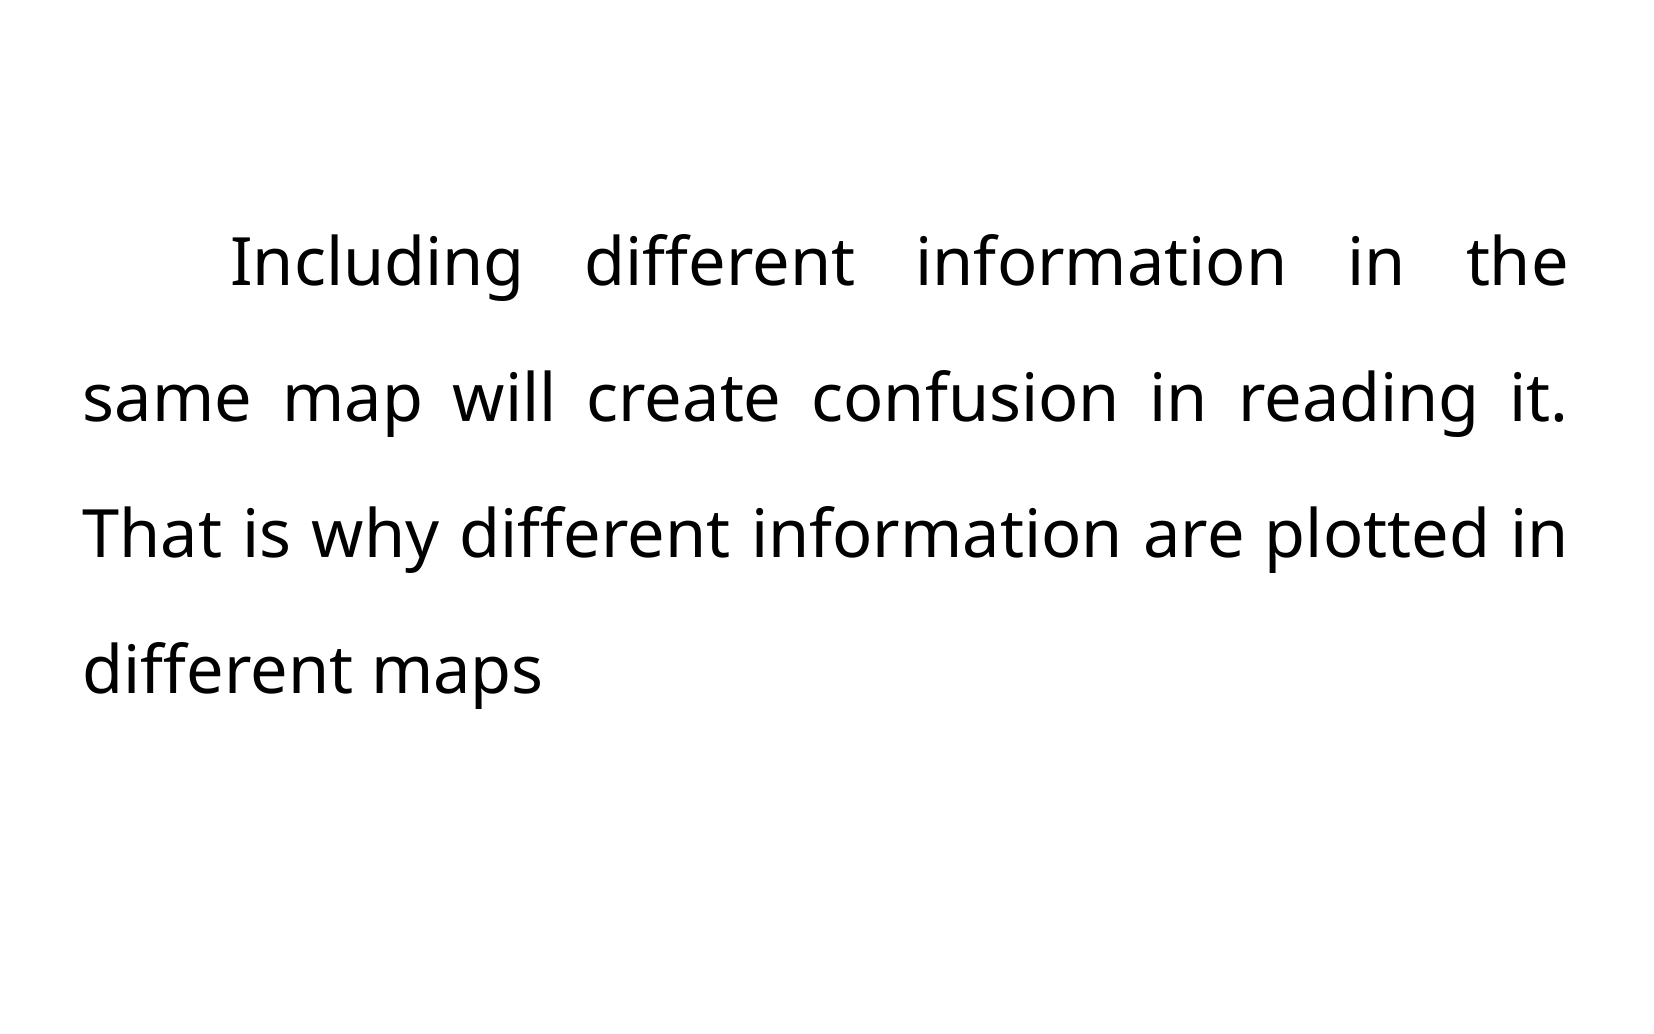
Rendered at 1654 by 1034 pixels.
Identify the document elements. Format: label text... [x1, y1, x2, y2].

subtitle Including different information in the same map will create confusion in reading it. That is why different information are plotted in different maps [82, 41, 1571, 842]
